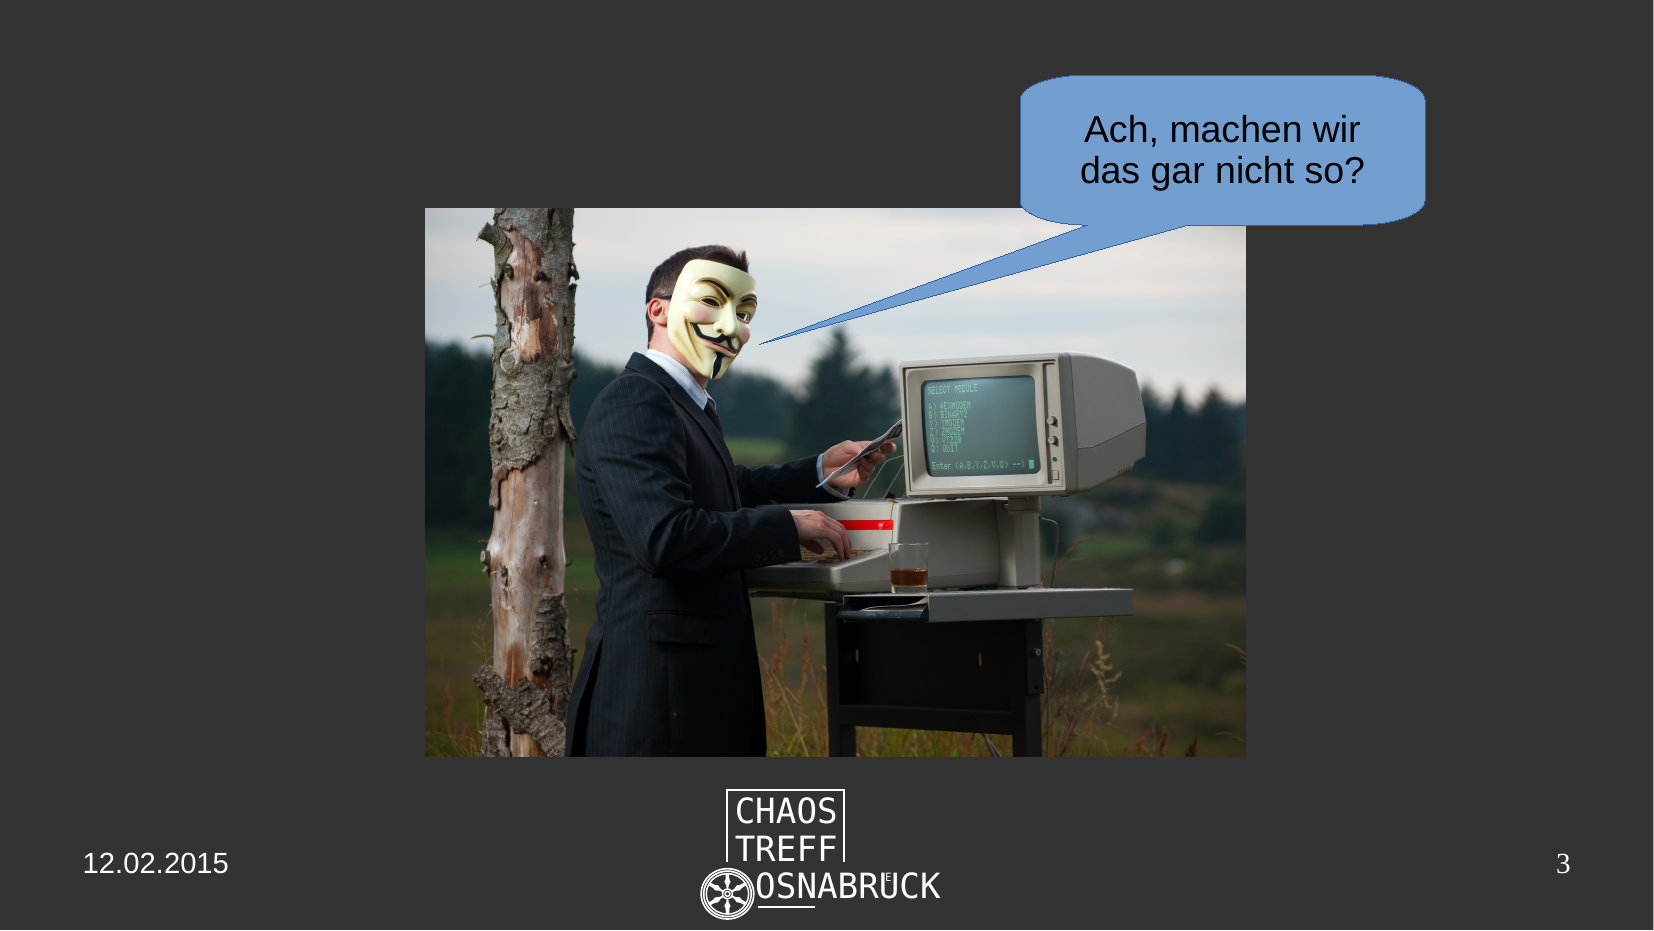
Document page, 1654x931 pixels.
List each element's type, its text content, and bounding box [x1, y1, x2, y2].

text_box Ach, machen wir das gar nicht so? [759, 75, 1426, 345]
picture [425, 208, 1246, 758]
